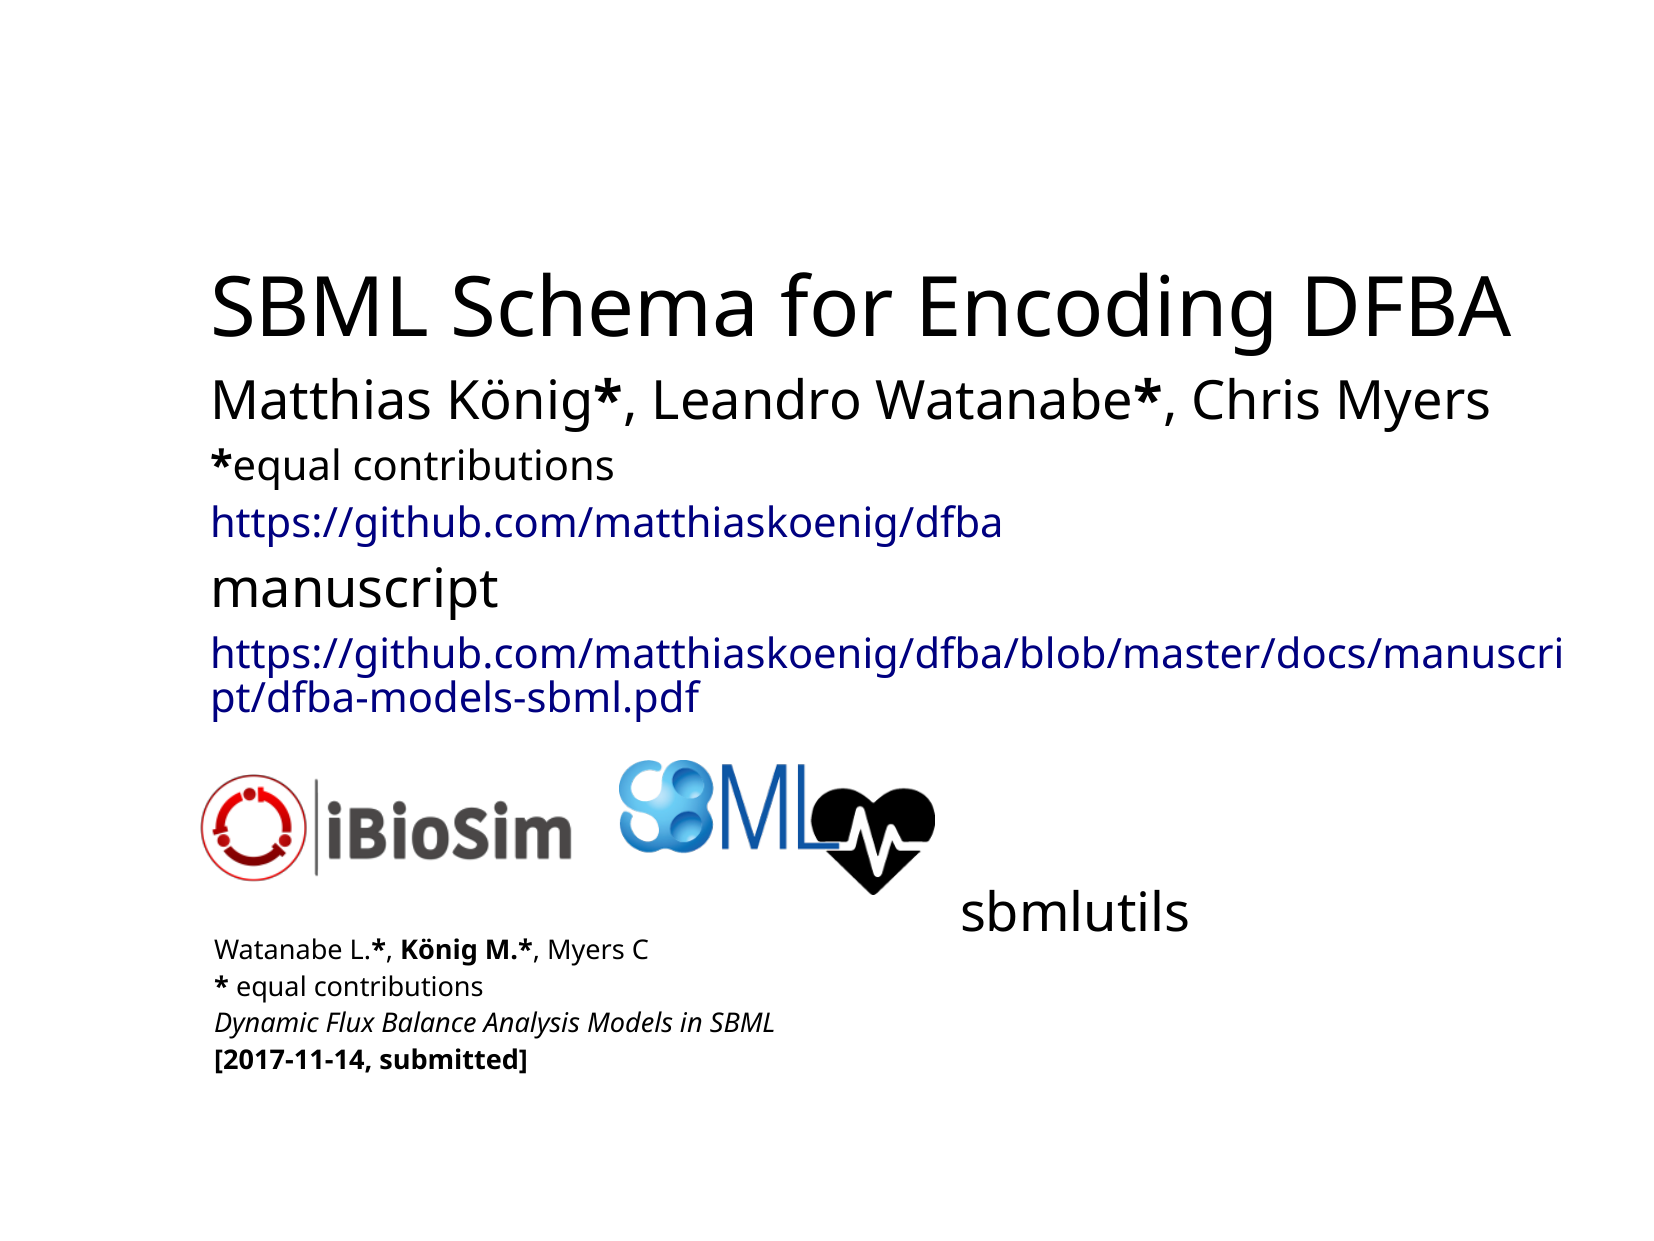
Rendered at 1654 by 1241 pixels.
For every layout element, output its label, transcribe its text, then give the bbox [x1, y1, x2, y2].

text_box SBML Schema for Encoding DFBA Matthias König*, Leandro Watanabe*, Chris Myers *equal contributions https://github.com/matthiaskoenig/dfba manuscript https://github.com/matthiaskoenig/dfba/blob/master/docs/manuscript/dfba-models-sbml.pdf sbmlutils [210, 132, 1571, 1092]
picture [199, 774, 575, 882]
picture [619, 760, 935, 895]
text_box Watanabe L.*, König M.*, Myers C * equal contributions Dynamic Flux Balance Analysis Models in SBML [2017-11-14, submitted] [199, 923, 1411, 1081]
